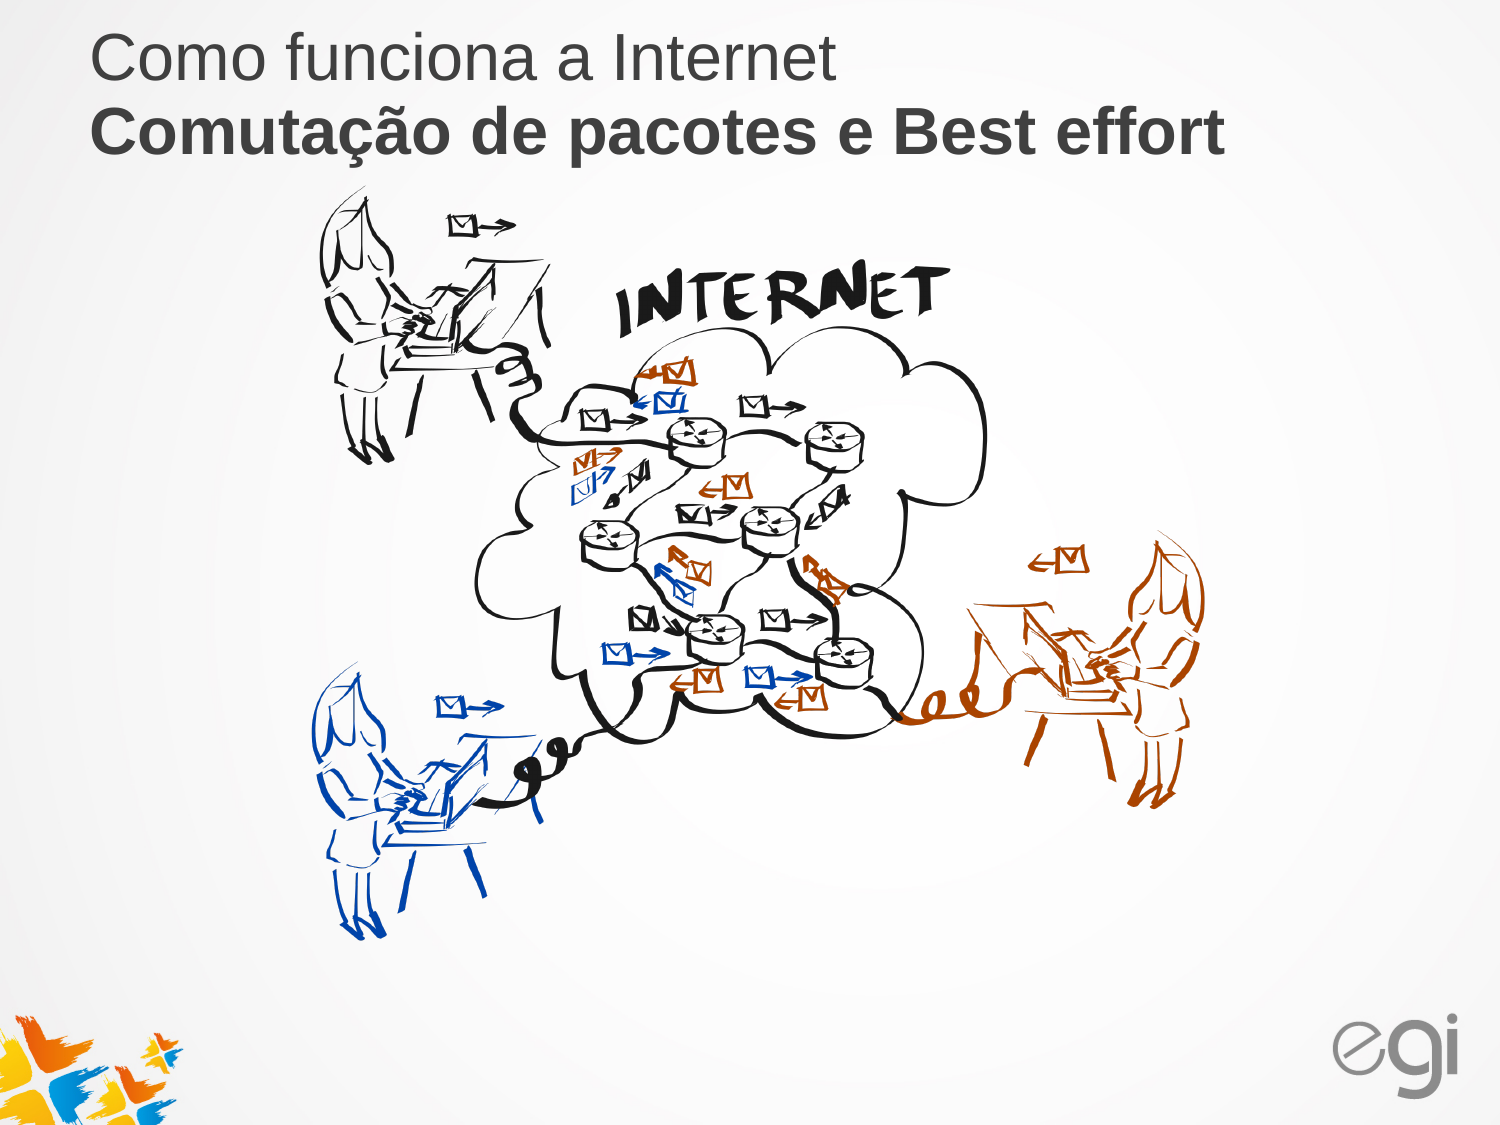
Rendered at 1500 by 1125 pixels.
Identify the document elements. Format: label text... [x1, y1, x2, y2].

picture [0, 0, 1500, 1125]
text_box Como funciona a Internet Comutação de pacotes e Best effort [75, 0, 1426, 178]
